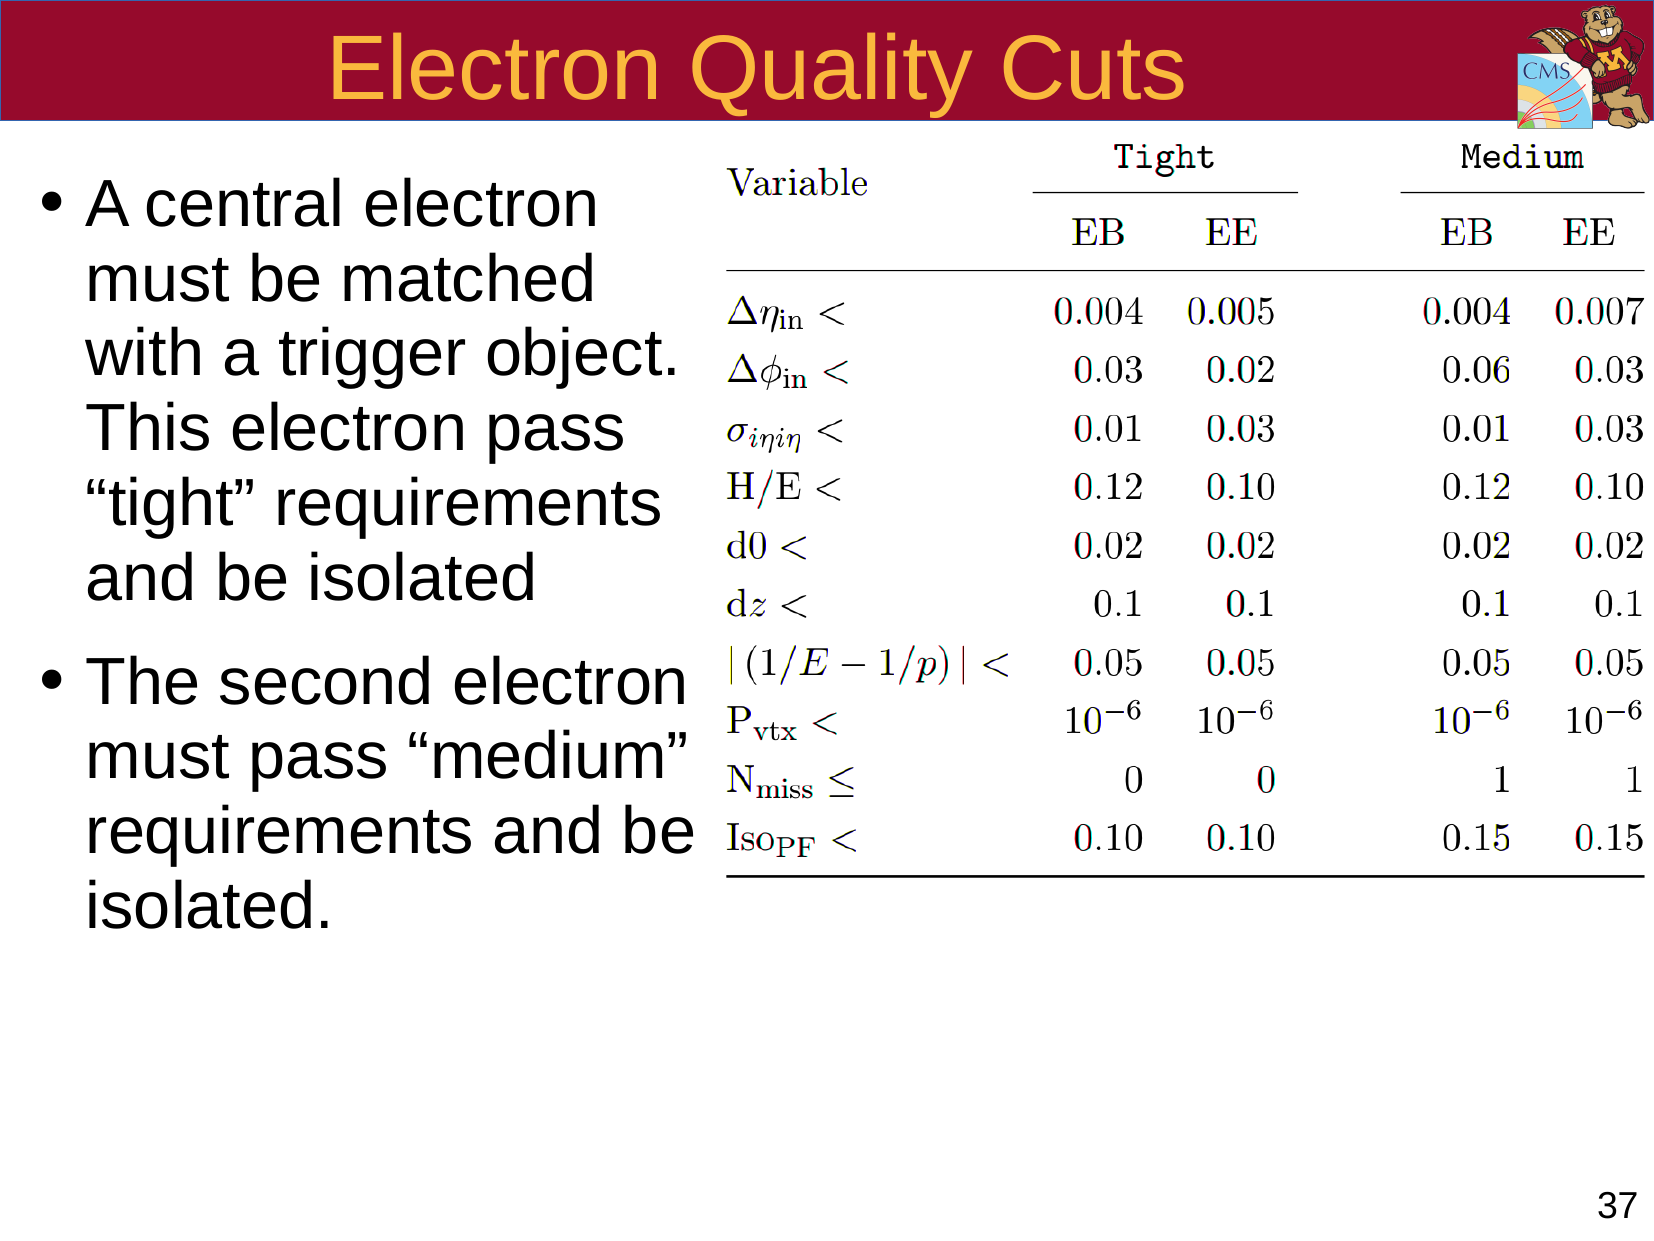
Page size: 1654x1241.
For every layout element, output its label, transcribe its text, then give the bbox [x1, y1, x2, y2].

list A central electron must be matched with a trigger object. This electron pass “tight” requirements and be isolated The second electron must pass “medium” requirements and be isolated. [15, 165, 708, 886]
picture [708, 0, 1654, 886]
title Electron Quality Cuts [0, 15, 1516, 121]
